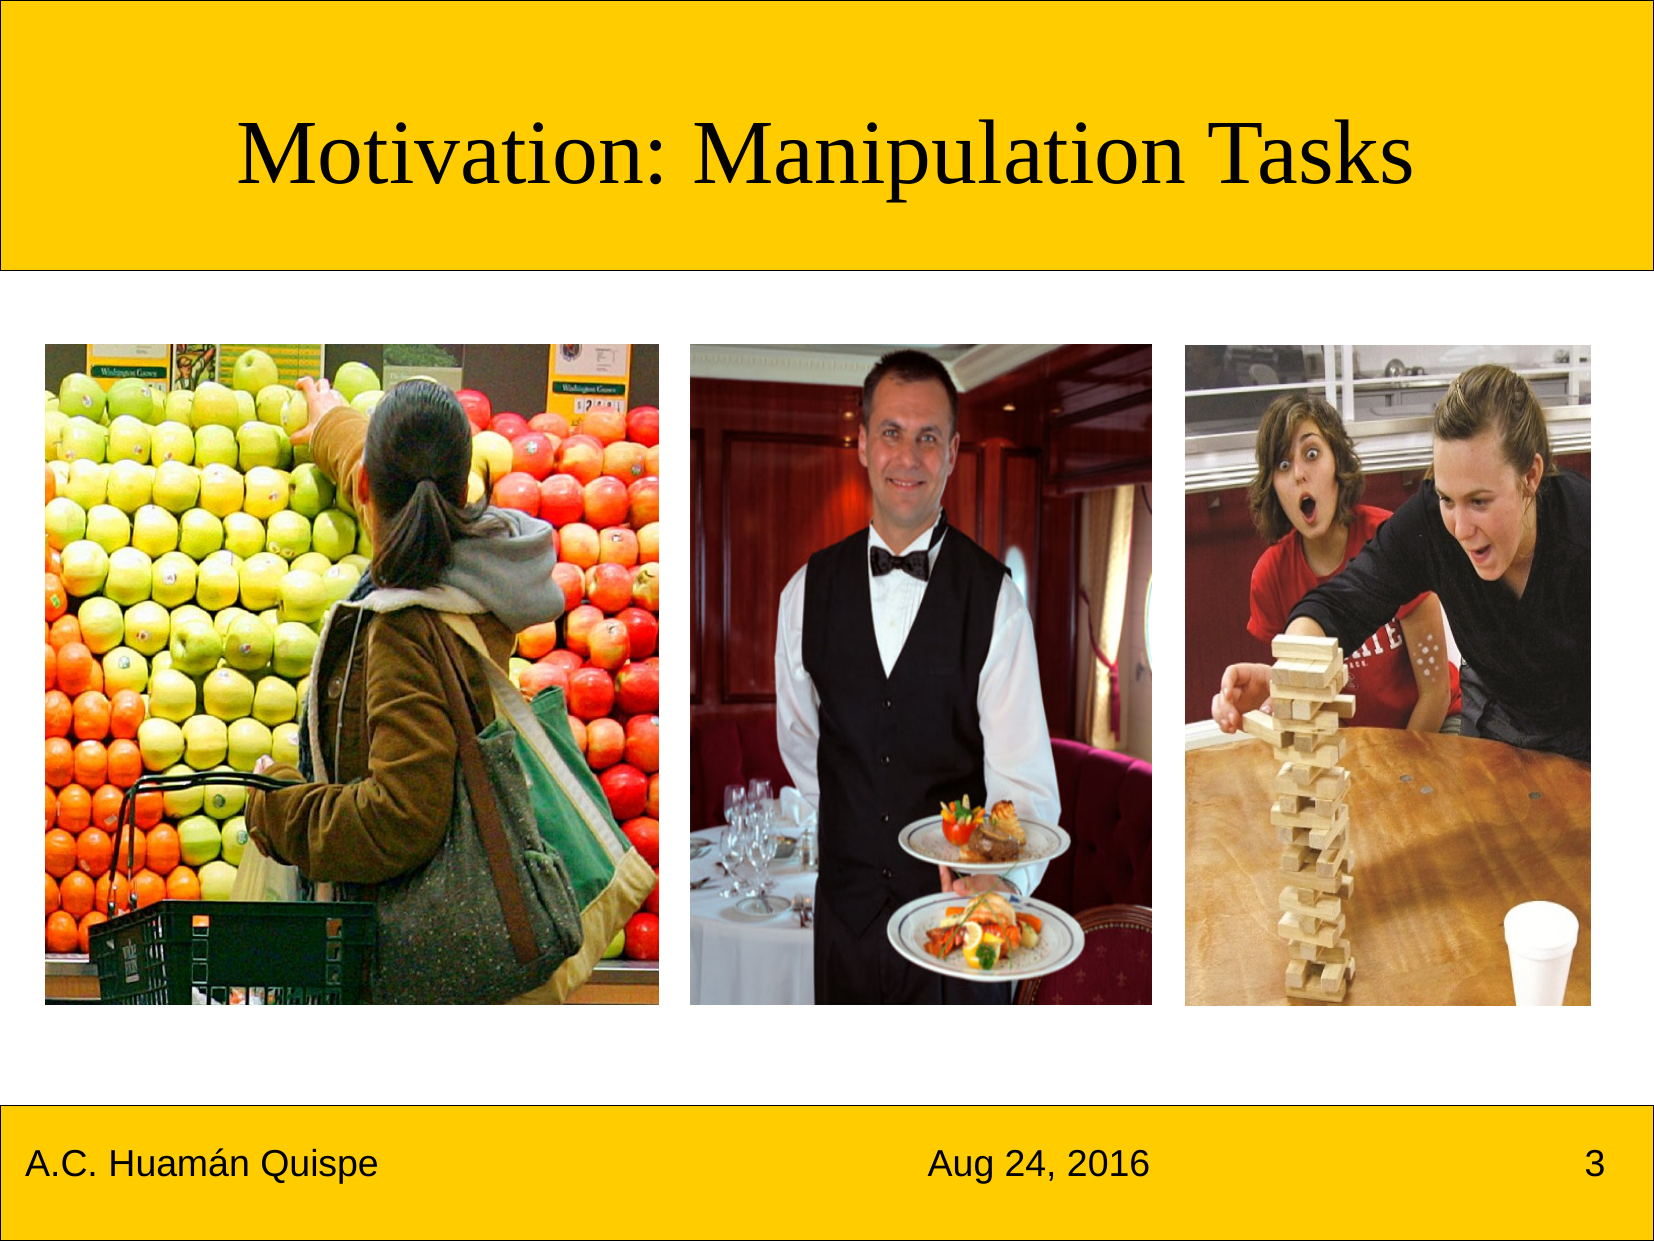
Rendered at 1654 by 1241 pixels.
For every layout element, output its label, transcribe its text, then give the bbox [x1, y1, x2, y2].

picture [1185, 345, 1591, 1006]
picture [690, 344, 1152, 1006]
title Motivation: Manipulation Tasks [82, 49, 1571, 257]
picture [45, 344, 659, 1006]
